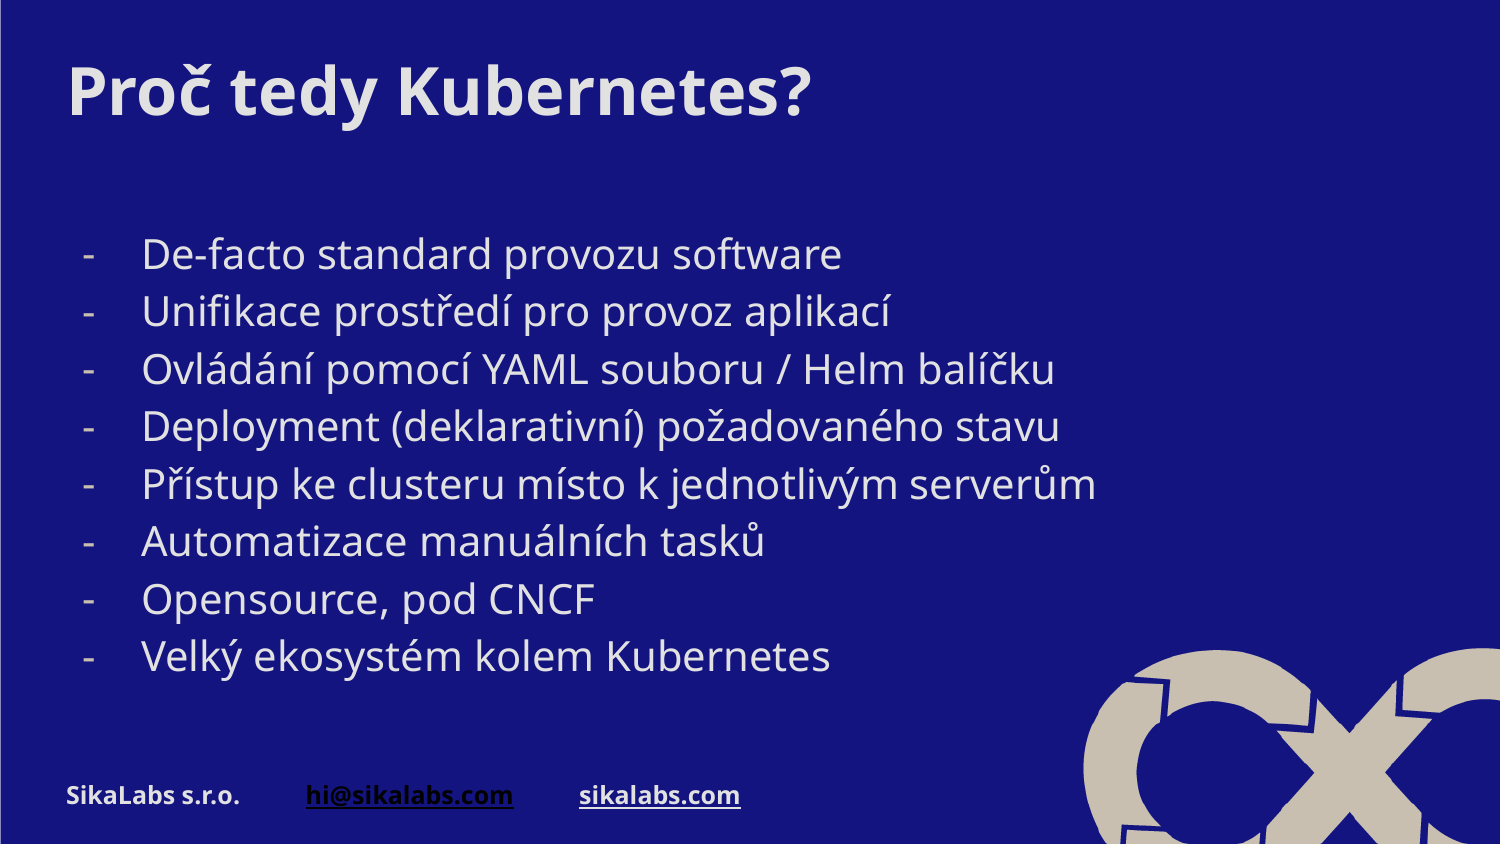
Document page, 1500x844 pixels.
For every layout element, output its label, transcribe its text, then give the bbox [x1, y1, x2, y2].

title Proč tedy Kubernetes? [51, 33, 1449, 128]
picture [0, 0, 1500, 844]
list De-facto standard provozu software Unifikace prostředí pro provoz aplikací Ovládání pomocí YAML souboru / Helm balíčku Deployment (deklarativní) požadovaného stavu Přístup ke clusteru místo k jednotlivým serverům Automatizace manuálních tasků Opensource, pod CNCF Velký ekosystém kolem Kubernetes [51, 205, 1352, 688]
